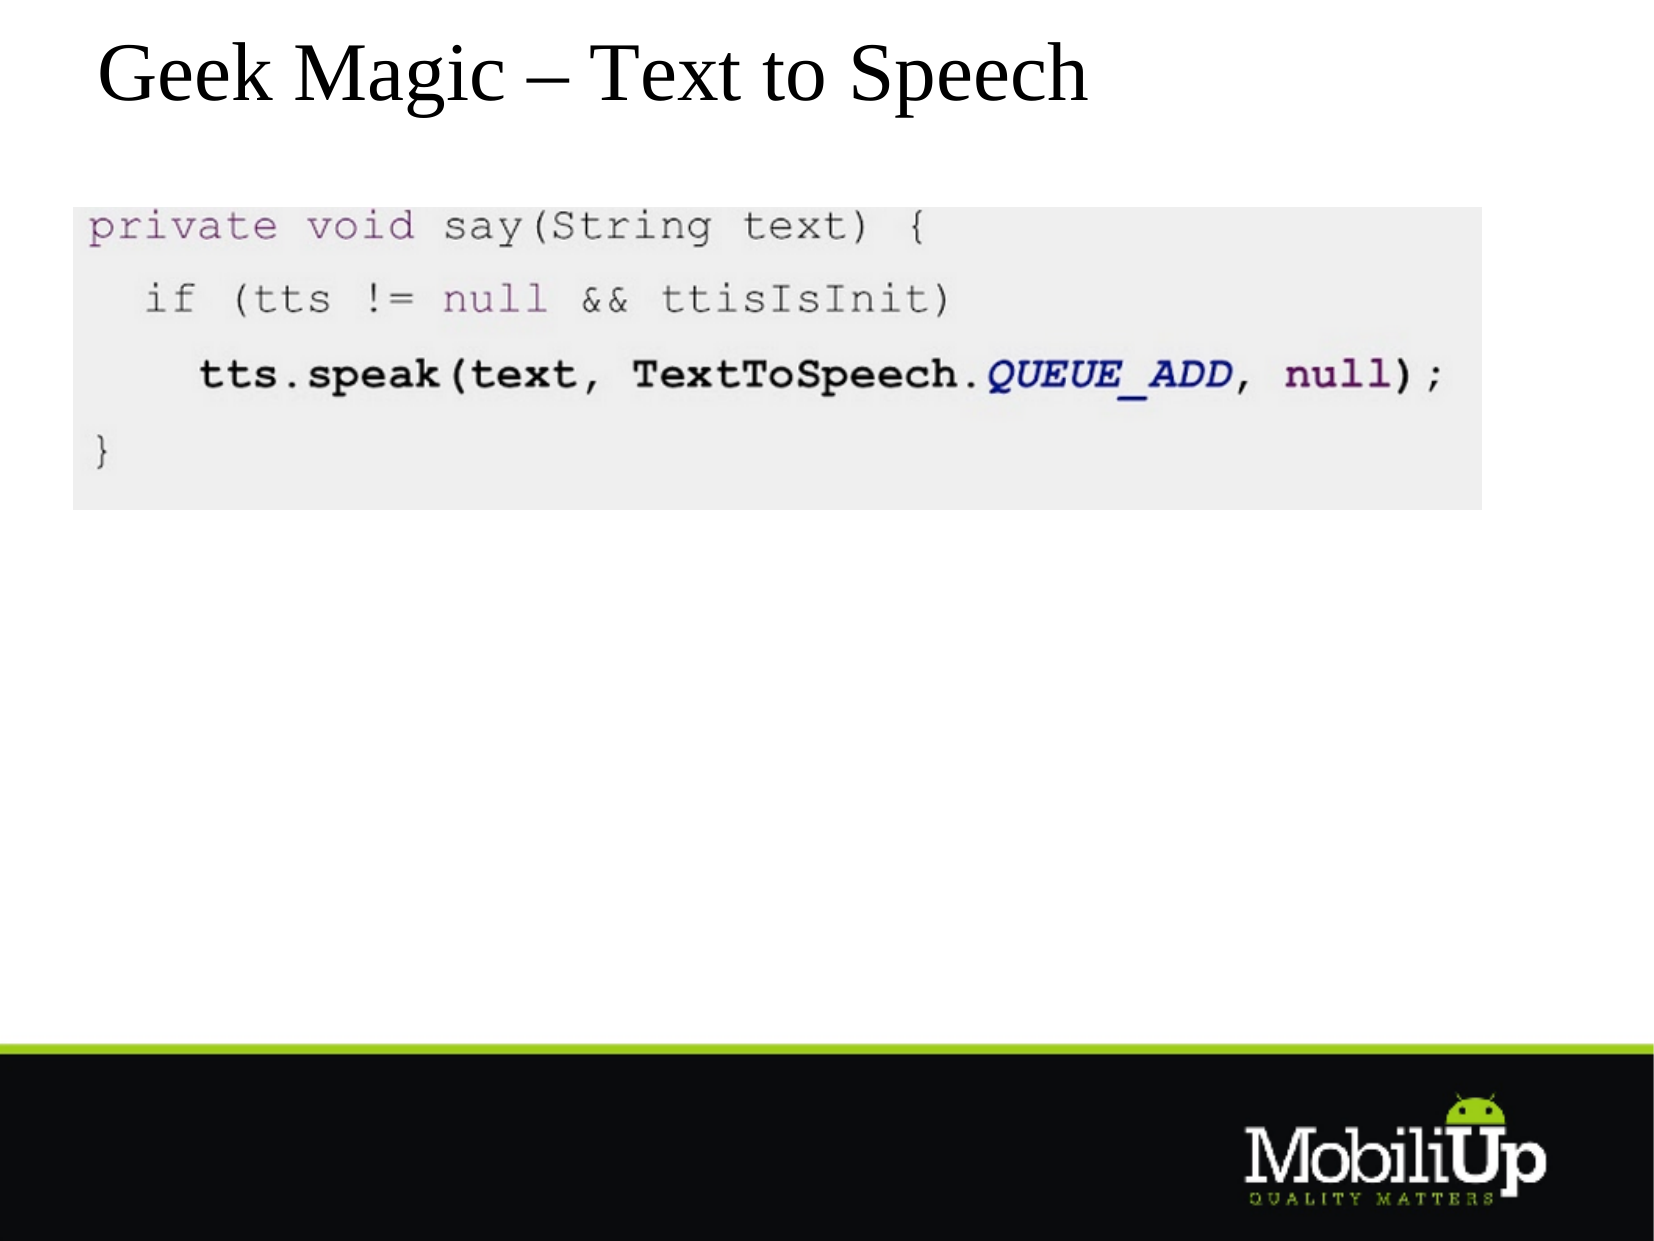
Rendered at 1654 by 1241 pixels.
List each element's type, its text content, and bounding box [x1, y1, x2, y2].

picture [0, 0, 1654, 1241]
title Geek Magic – Text to Speech [82, 9, 1571, 125]
